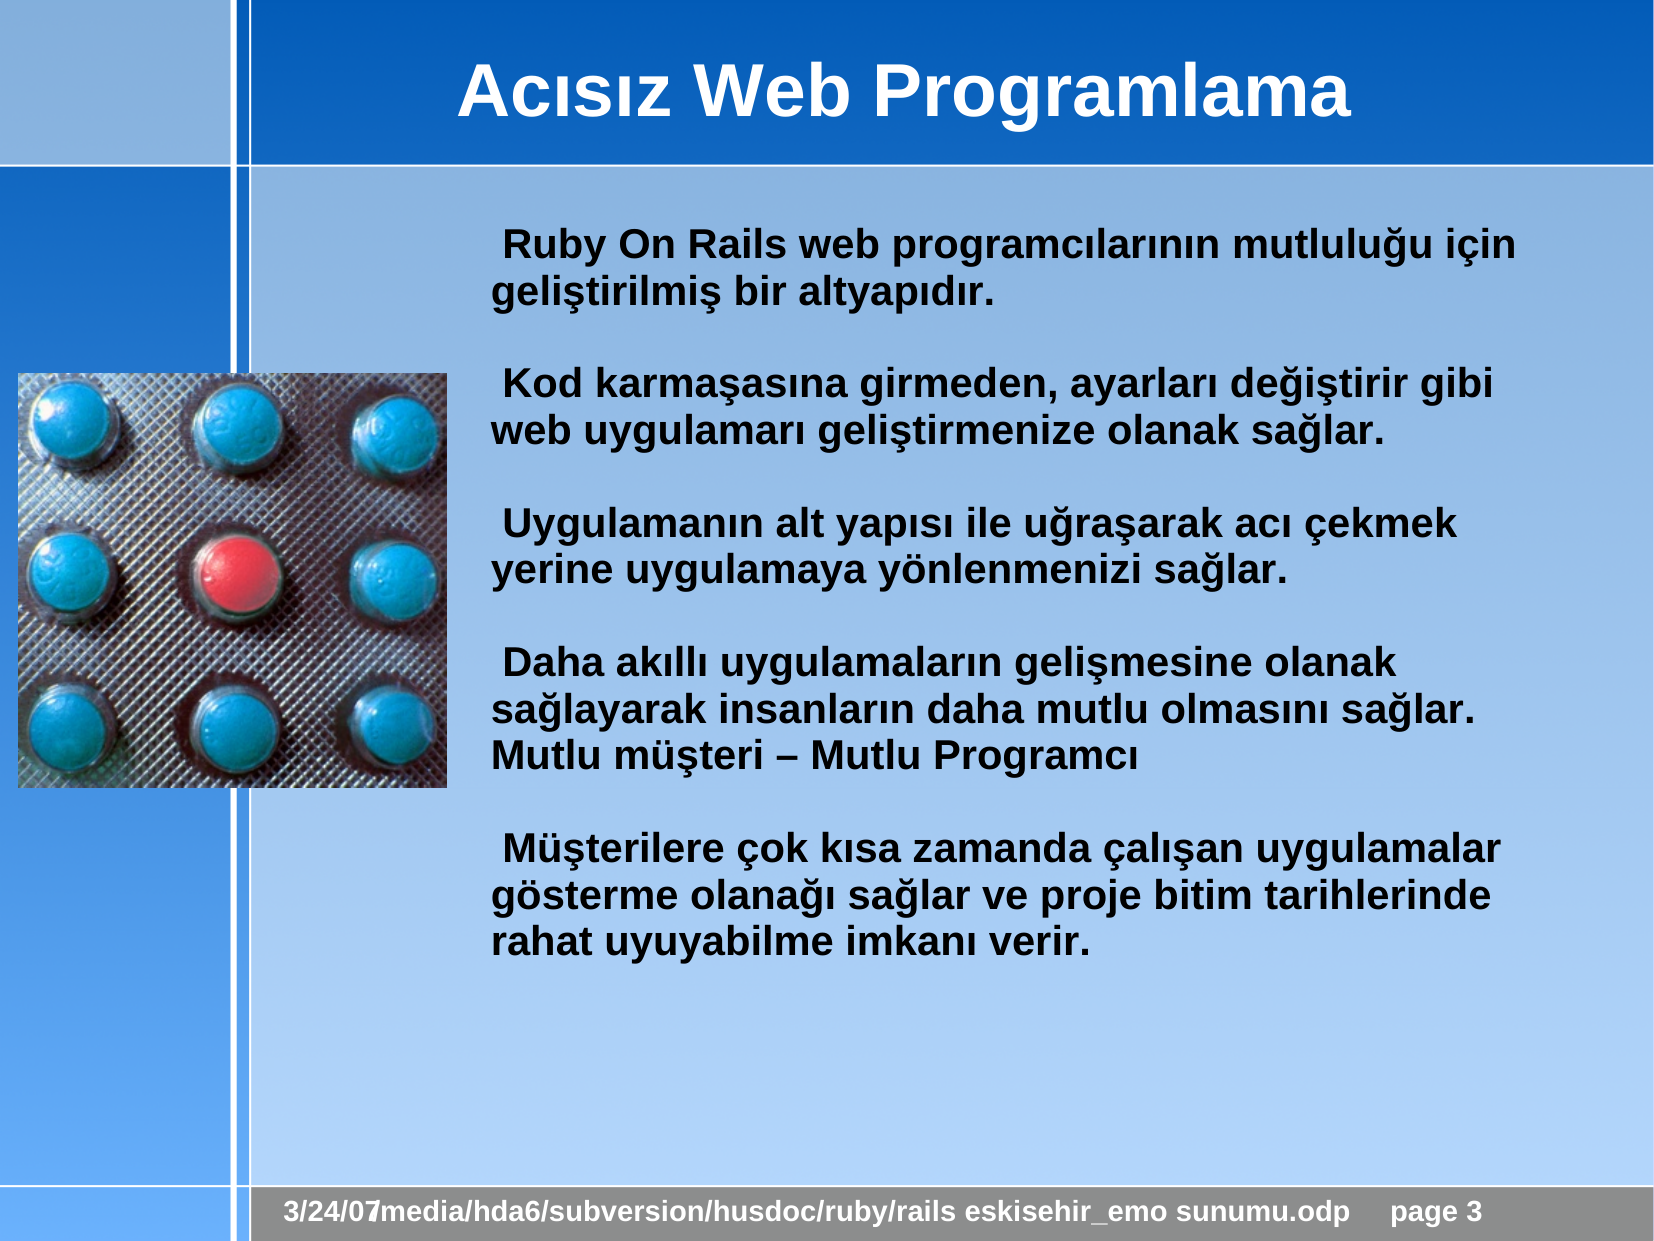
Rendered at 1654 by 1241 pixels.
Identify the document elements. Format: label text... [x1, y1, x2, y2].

text_box Acısız Web Programlama [359, 41, 1450, 141]
picture [0, 0, 1654, 1241]
text_box Ruby On Rails web programcılarının mutluluğu için geliştirilmiş bir altyapıdır. Kod karmaşasına girmeden, ayarları değiştirir gibi web uygulamarı geliştirmenize olanak sağlar. Uygulamanın alt yapısı ile uğraşarak acı çekmek yerine uygulamaya yönlenmenizi sağlar. Daha akıllı uygulamaların gelişmesine olanak sağlayarak insanların daha mutlu olmasını sağlar. Mutlu müşteri – Mutlu Programcı Müşterilere çok kısa zamanda çalışan uygulamalar gösterme olanağı sağlar ve proje bitim tarihlerinde rahat uyuyabilme imkanı verir. [476, 213, 1592, 972]
